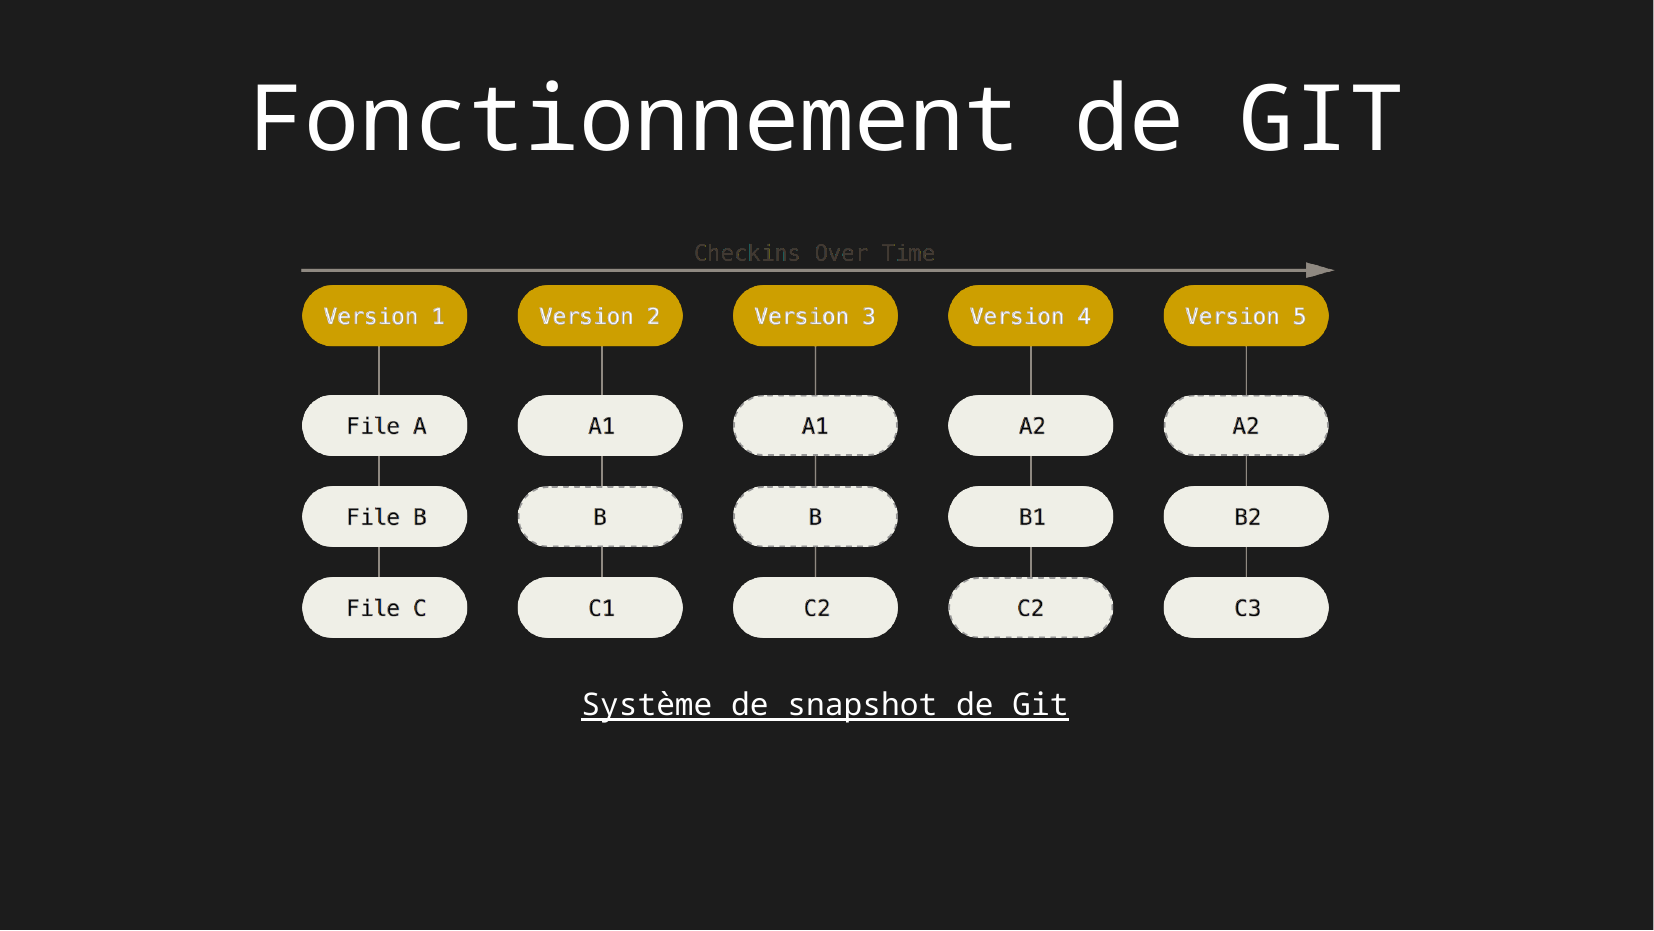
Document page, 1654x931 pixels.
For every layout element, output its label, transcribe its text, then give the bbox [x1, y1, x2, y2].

title Fonctionnement de GIT [82, 37, 1571, 193]
text_box Système de snapshot de Git [300, 675, 1351, 730]
picture [300, 242, 1336, 638]
